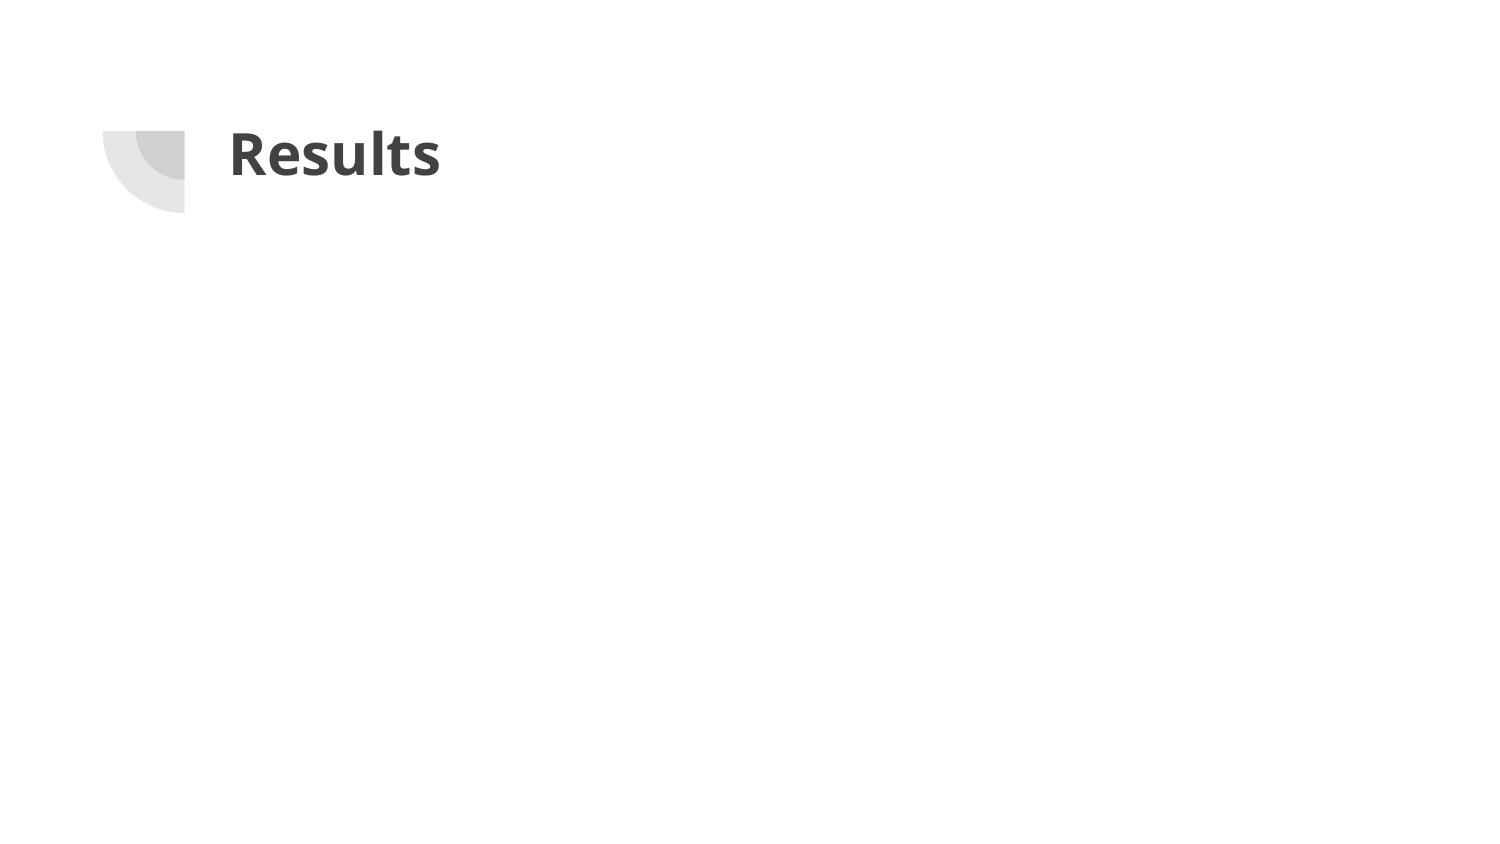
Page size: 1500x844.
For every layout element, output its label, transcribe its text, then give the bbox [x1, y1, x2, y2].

title Results [213, 98, 1368, 263]
